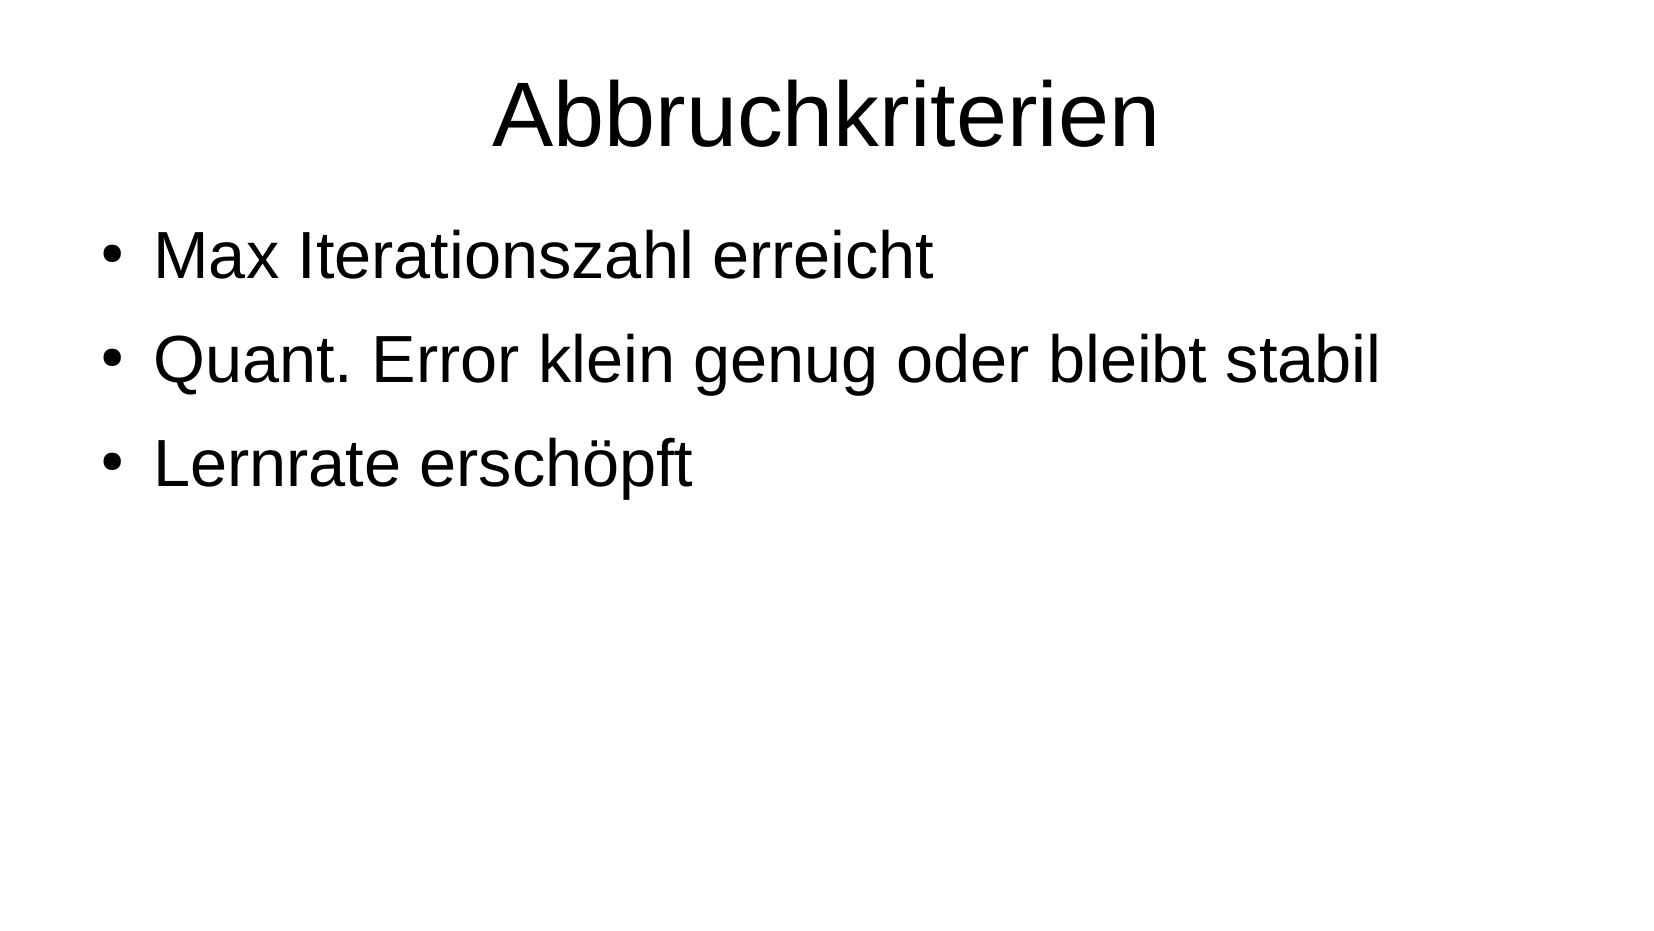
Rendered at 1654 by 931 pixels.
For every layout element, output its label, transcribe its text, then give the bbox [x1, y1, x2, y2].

title Abbruchkriterien [82, 37, 1571, 193]
list Max Iterationszahl erreicht Quant. Error klein genug oder bleibt stabil Lernrate erschöpft [82, 217, 1571, 758]
